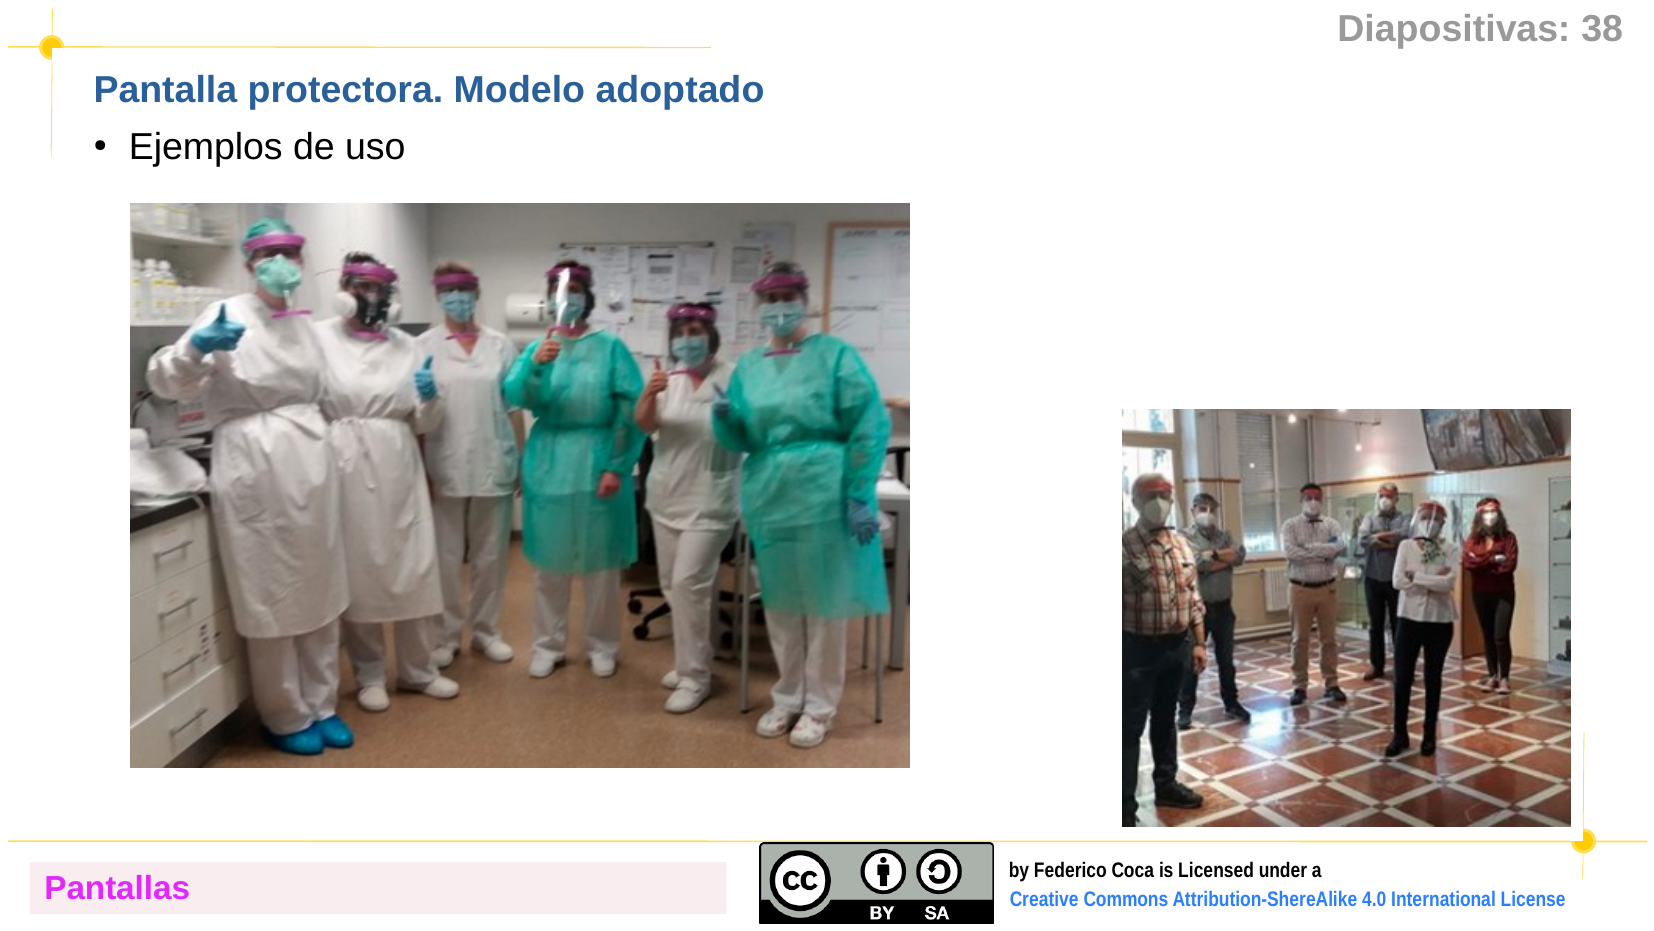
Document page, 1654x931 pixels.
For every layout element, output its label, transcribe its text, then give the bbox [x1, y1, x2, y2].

text_box Pantalla protectora. Modelo adoptado [78, 61, 886, 118]
text_box Pantallas [29, 862, 727, 915]
picture [1122, 409, 1571, 827]
text_box Diapositivas: 38 [1322, 0, 1644, 57]
text_box Ejemplos de uso [78, 118, 1630, 175]
picture [130, 203, 910, 768]
